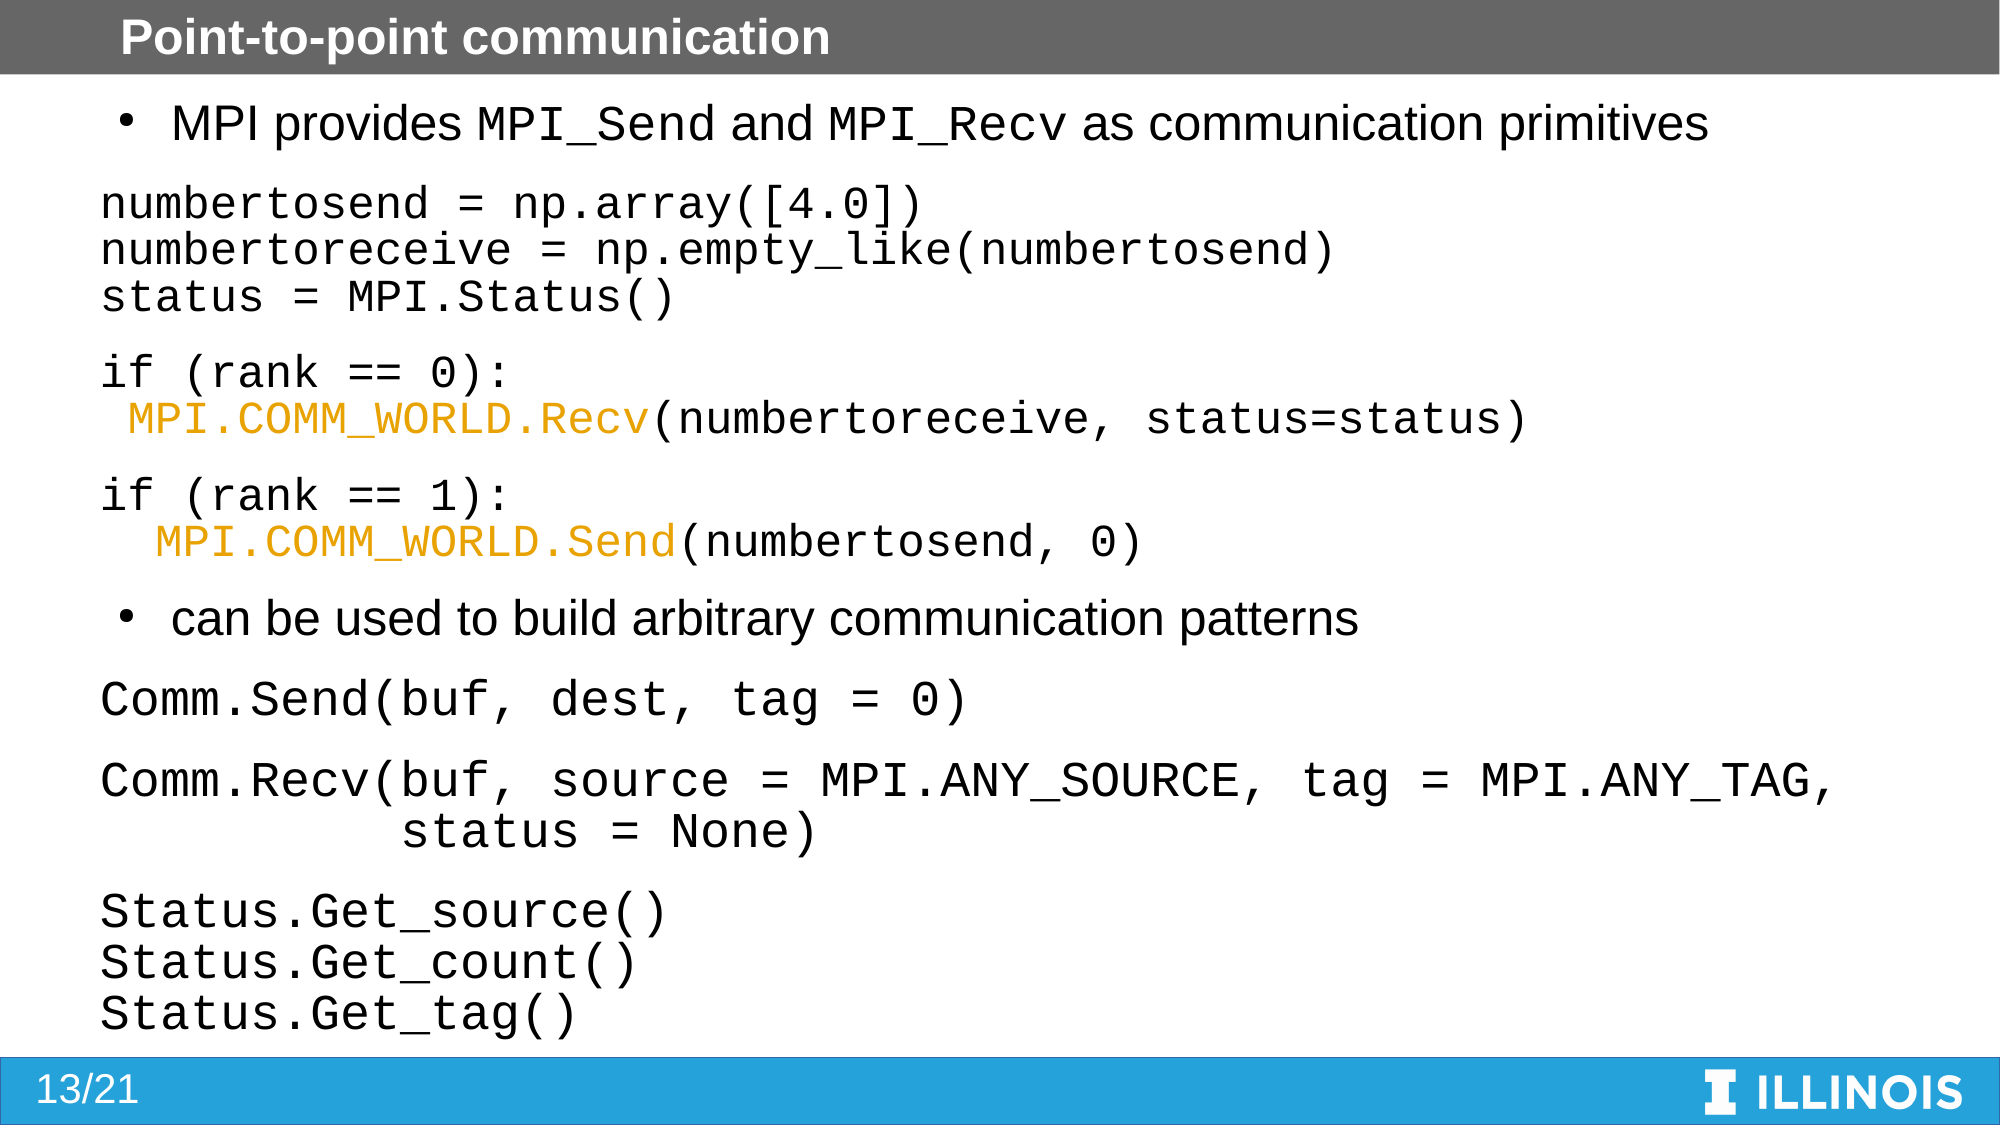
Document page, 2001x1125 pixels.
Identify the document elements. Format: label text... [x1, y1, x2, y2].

list MPI provides MPI_Send and MPI_Recv as communication primitives numbertosend = np.array([4.0]) numbertoreceive = np.empty_like(numbertosend) status = MPI.Status() if (rank == 0): MPI.COMM_WORLD.Recv(numbertoreceive, status=status) if (rank == 1): MPI.COMM_WORLD.Send(numbertosend, 0) can be used to build arbitrary communication patterns Comm.Send(buf, dest, tag = 0) Comm.Recv(buf, source = MPI.ANY_SOURCE, tag = MPI.ANY_TAG, status = None) Status.Get_source() Status.Get_count() Status.Get_tag() [99, 97, 1900, 1059]
title Point-to-point communication [0, 0, 2000, 75]
picture [1705, 1069, 1962, 1115]
